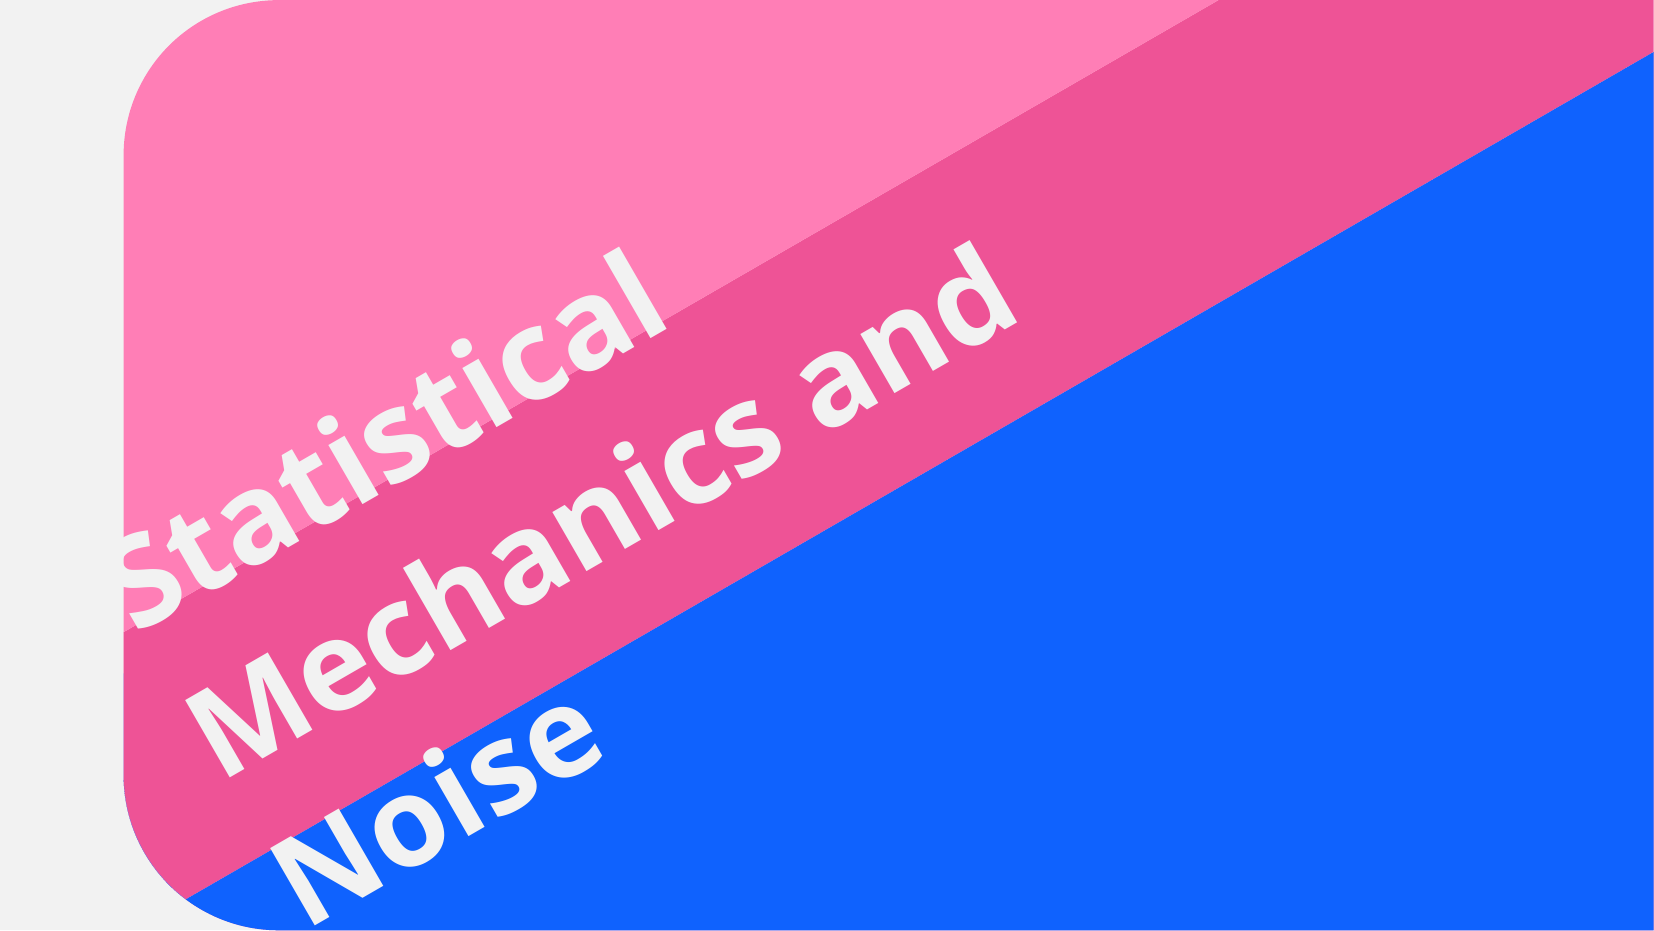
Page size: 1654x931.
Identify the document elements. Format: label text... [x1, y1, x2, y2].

title Statistical Mechanics and Noise [114, 0, 1367, 883]
